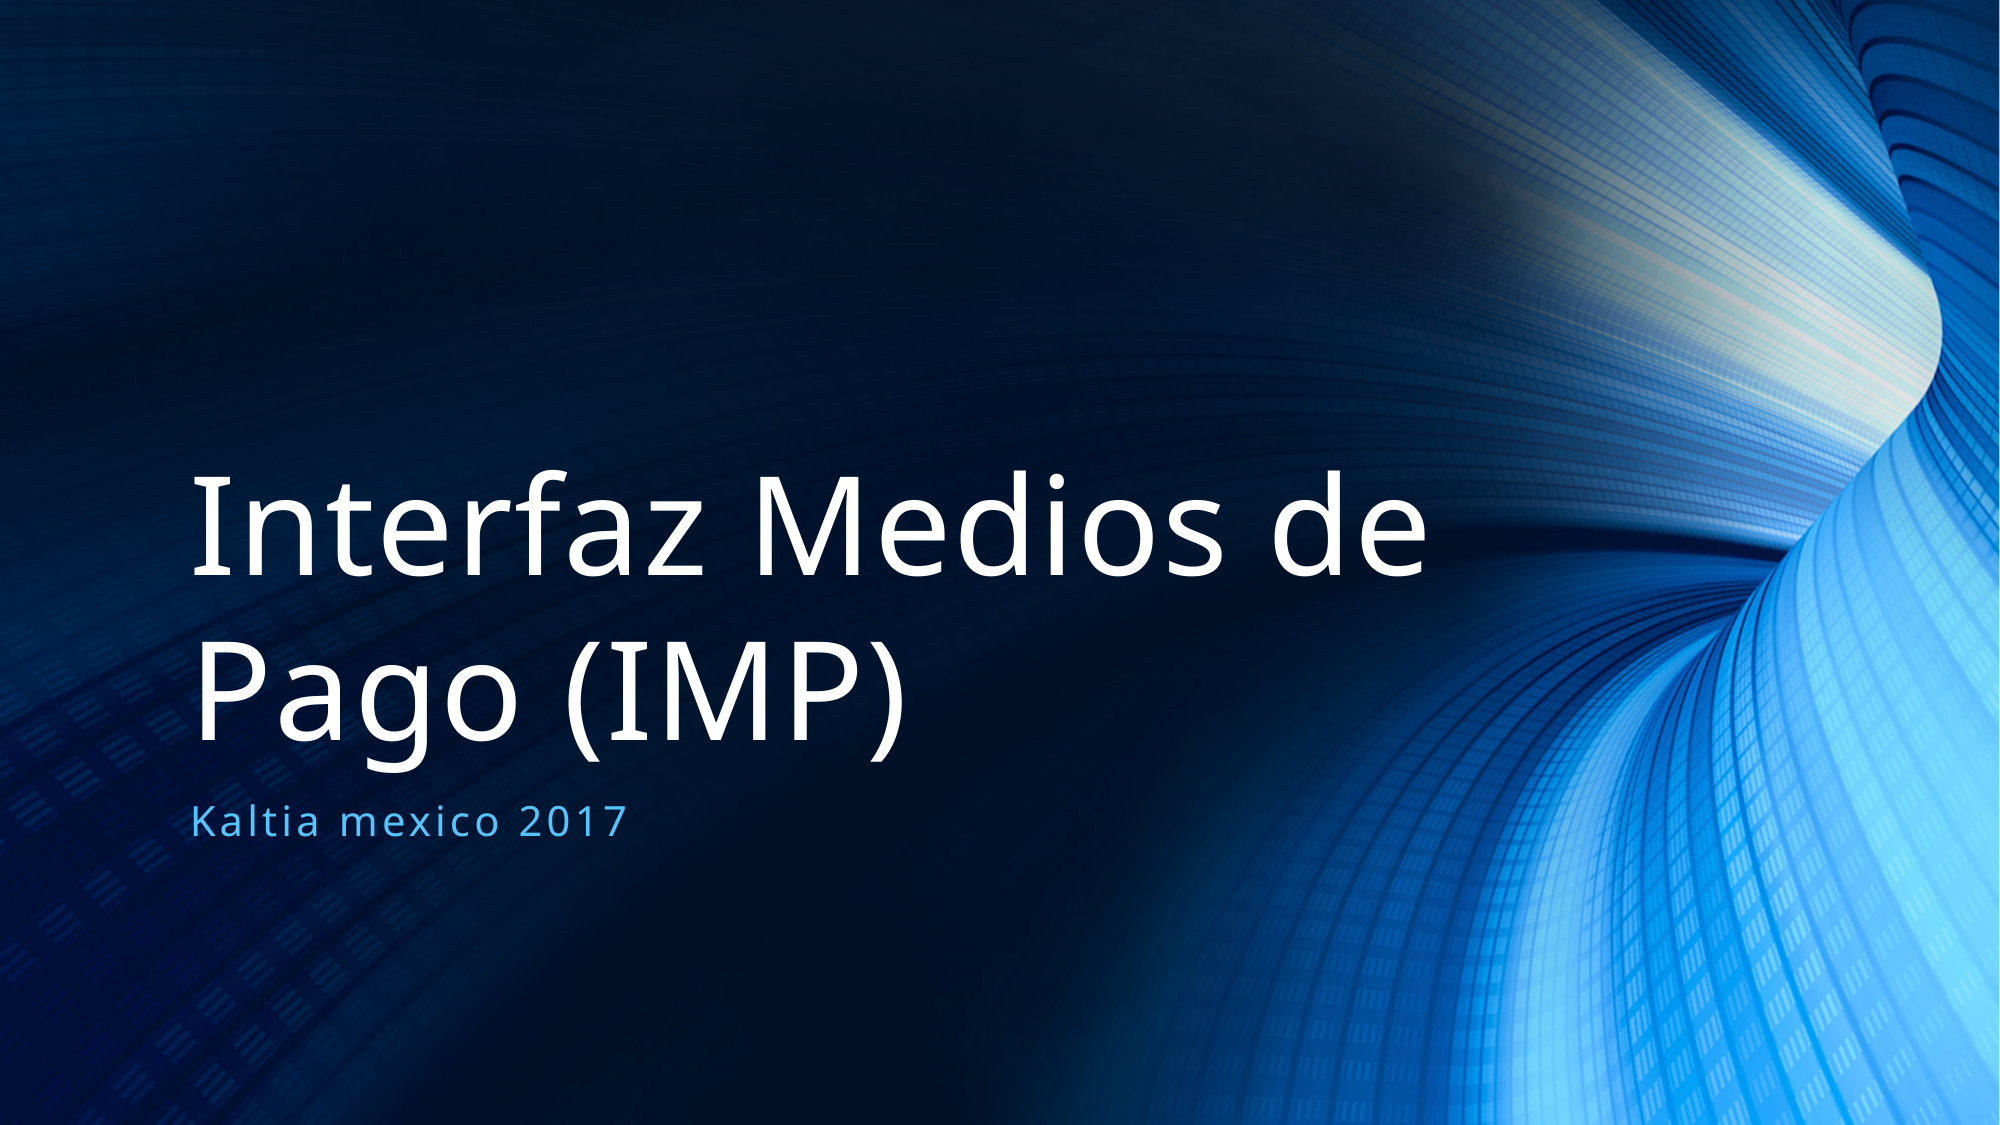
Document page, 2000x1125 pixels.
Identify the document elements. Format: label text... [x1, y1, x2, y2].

picture [0, 0, 2000, 1125]
title Interfaz Medios de Pago (IMP) [174, 299, 1525, 775]
subtitle Kaltia mexico 2017 [174, 787, 1525, 988]
